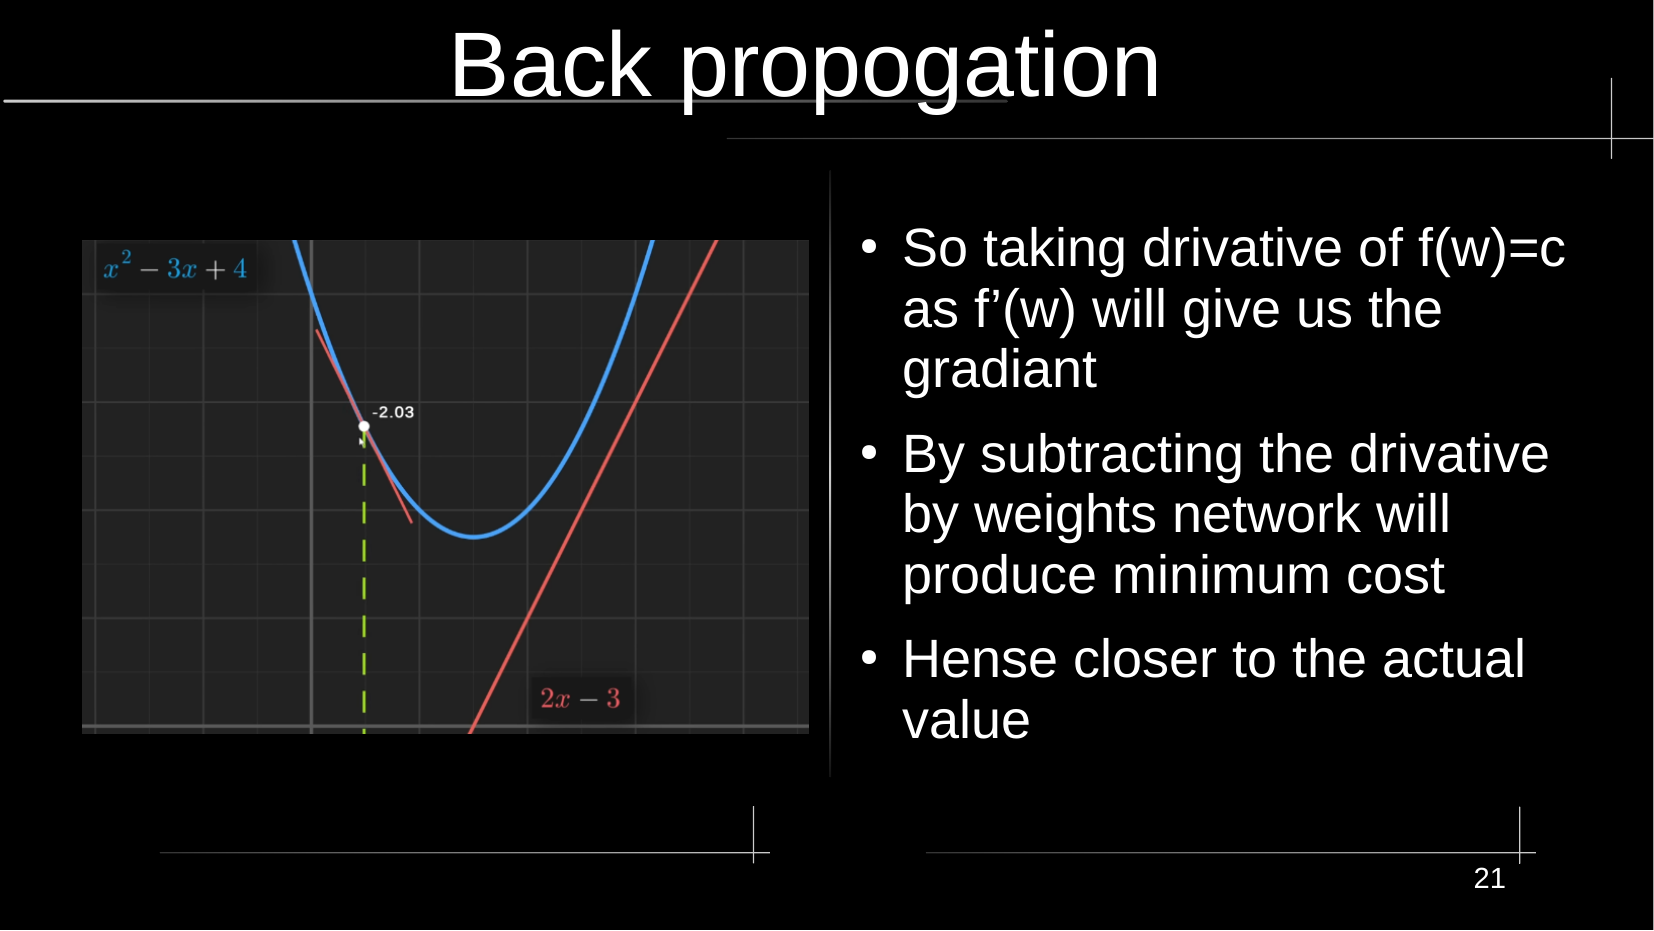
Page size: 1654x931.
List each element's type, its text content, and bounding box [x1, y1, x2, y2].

title Back propogation [23, 11, 1589, 119]
picture [82, 240, 809, 735]
list So taking drivative of f(w)=c as f’(w) will give us the gradiant By subtracting the drivative by weights network will produce minimum cost Hense closer to the actual value [845, 217, 1572, 758]
